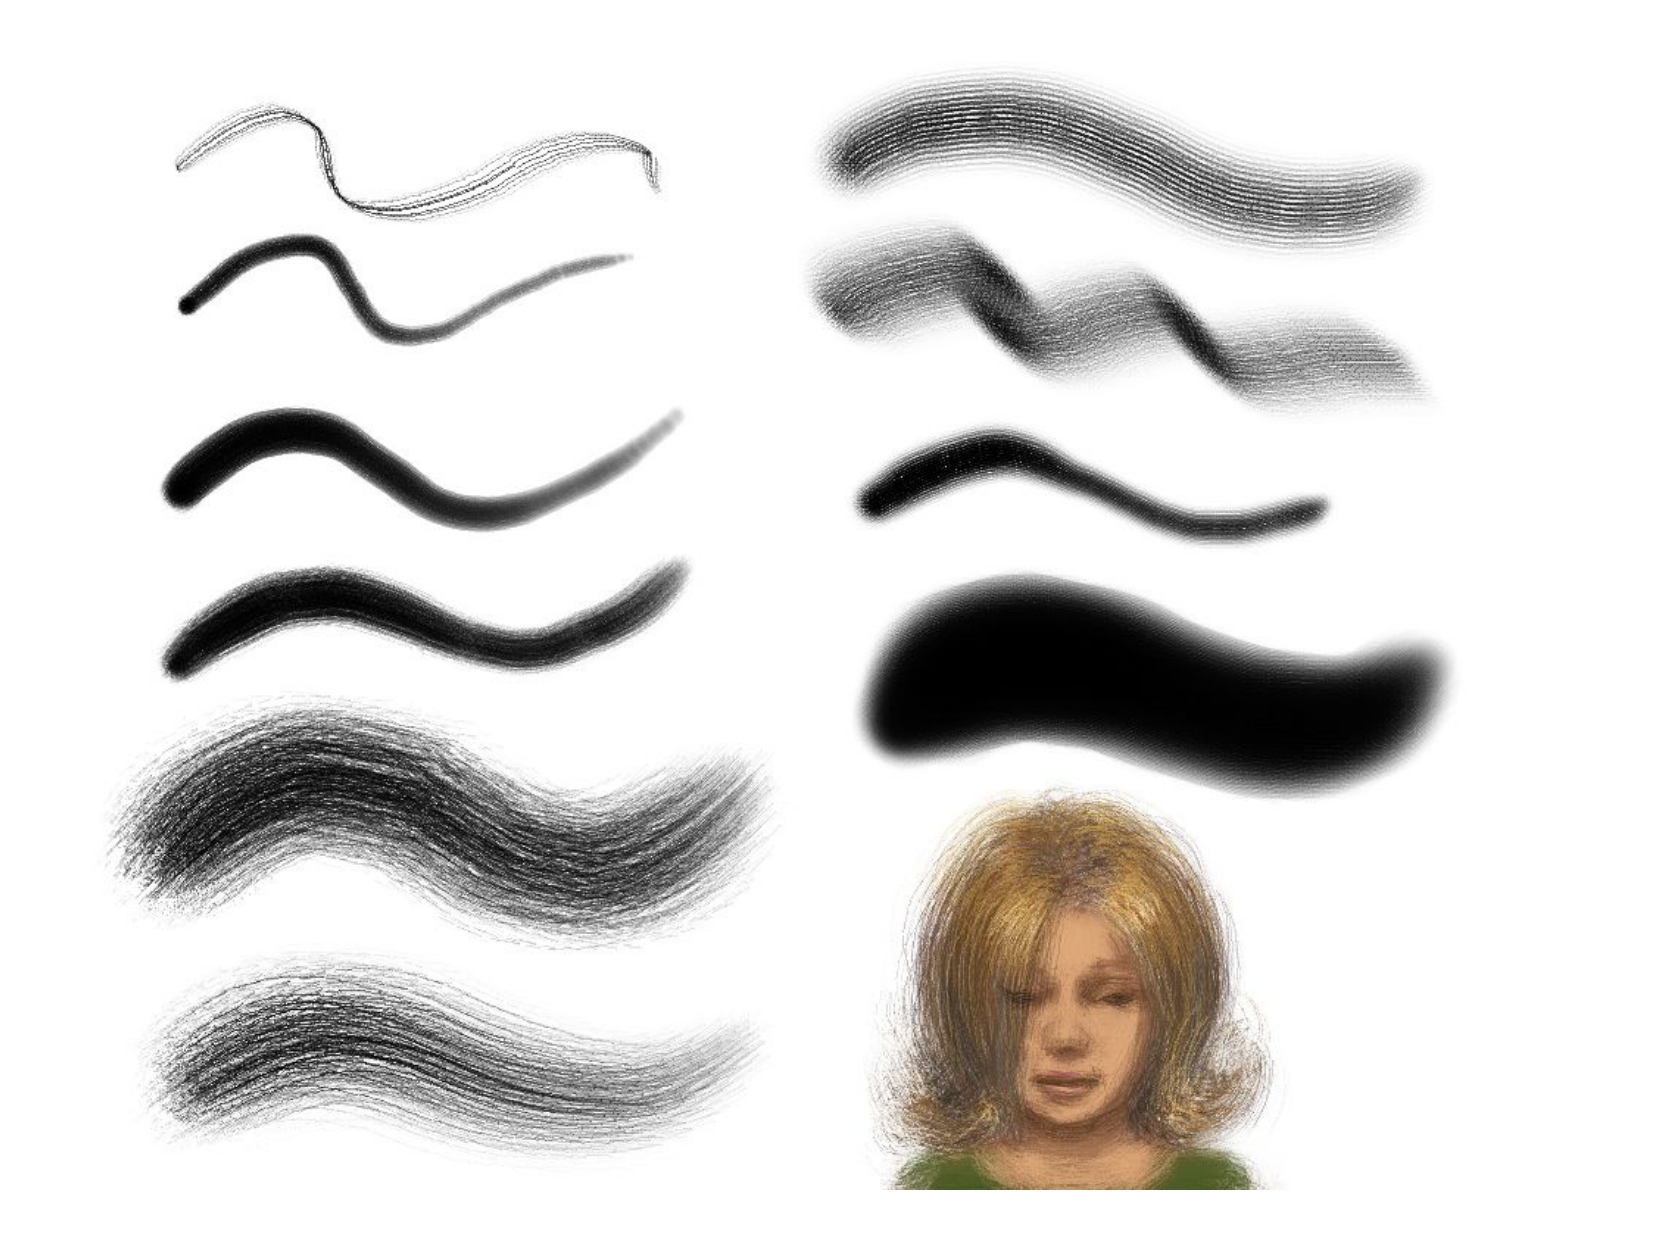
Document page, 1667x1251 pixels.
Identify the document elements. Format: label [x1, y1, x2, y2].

picture [80, 60, 1587, 1190]
